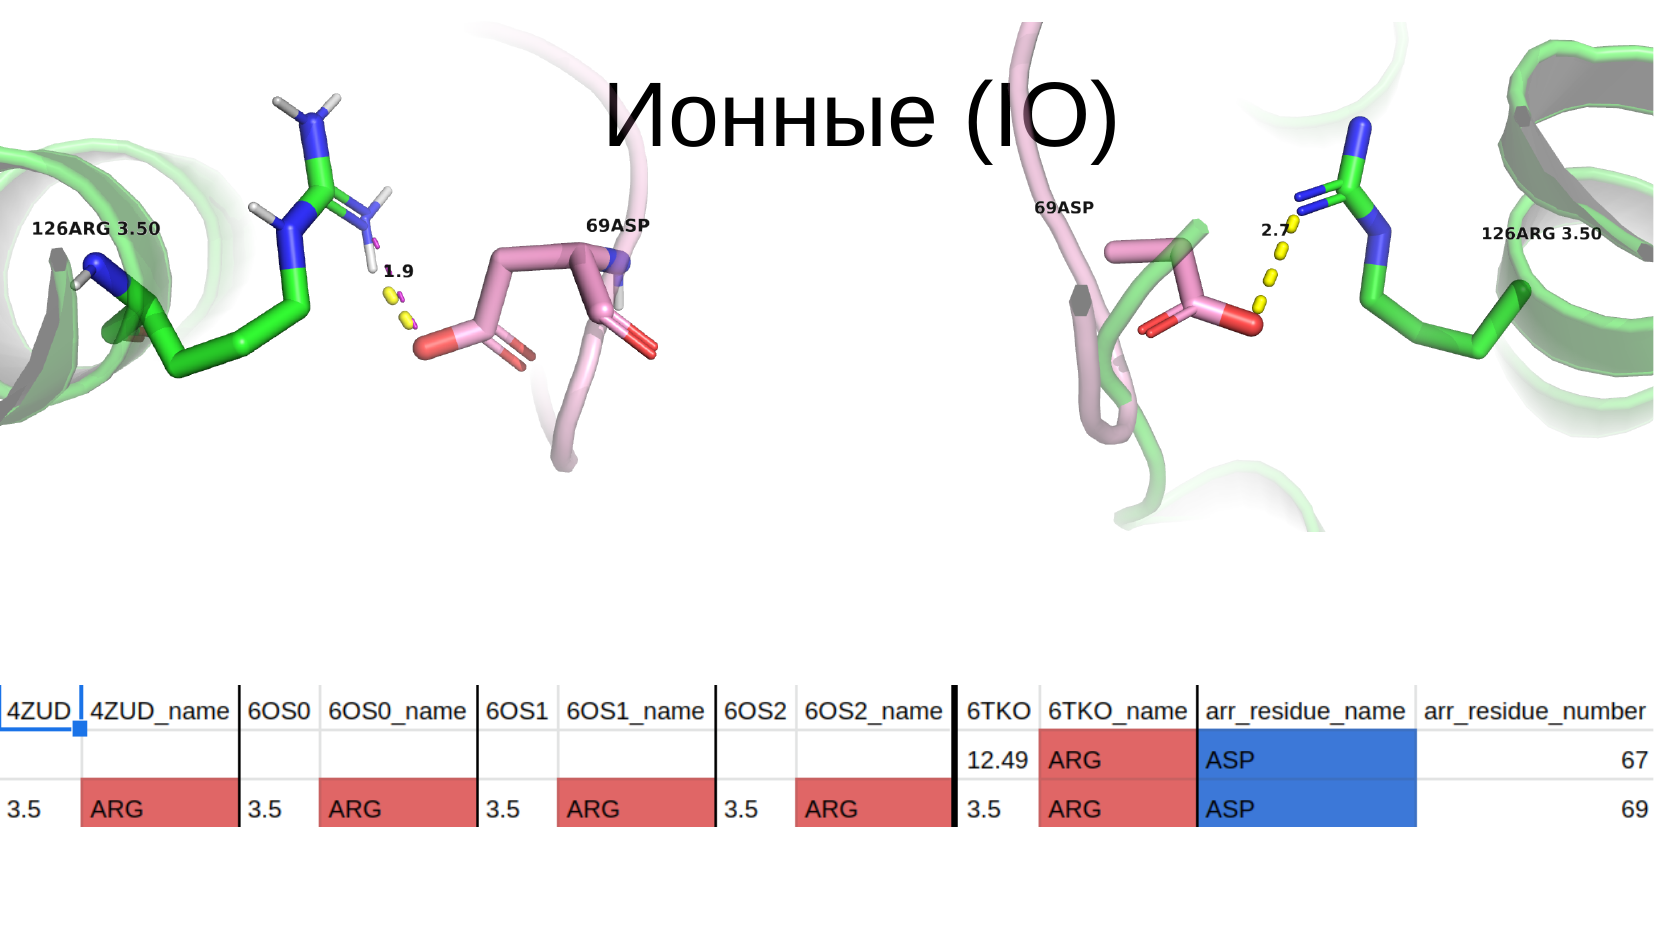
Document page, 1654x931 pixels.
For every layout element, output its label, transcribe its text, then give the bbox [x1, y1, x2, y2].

picture [0, 685, 1654, 827]
picture [974, 22, 1654, 532]
title Ионные (IO) [725, 37, 974, 193]
picture [0, 17, 725, 562]
